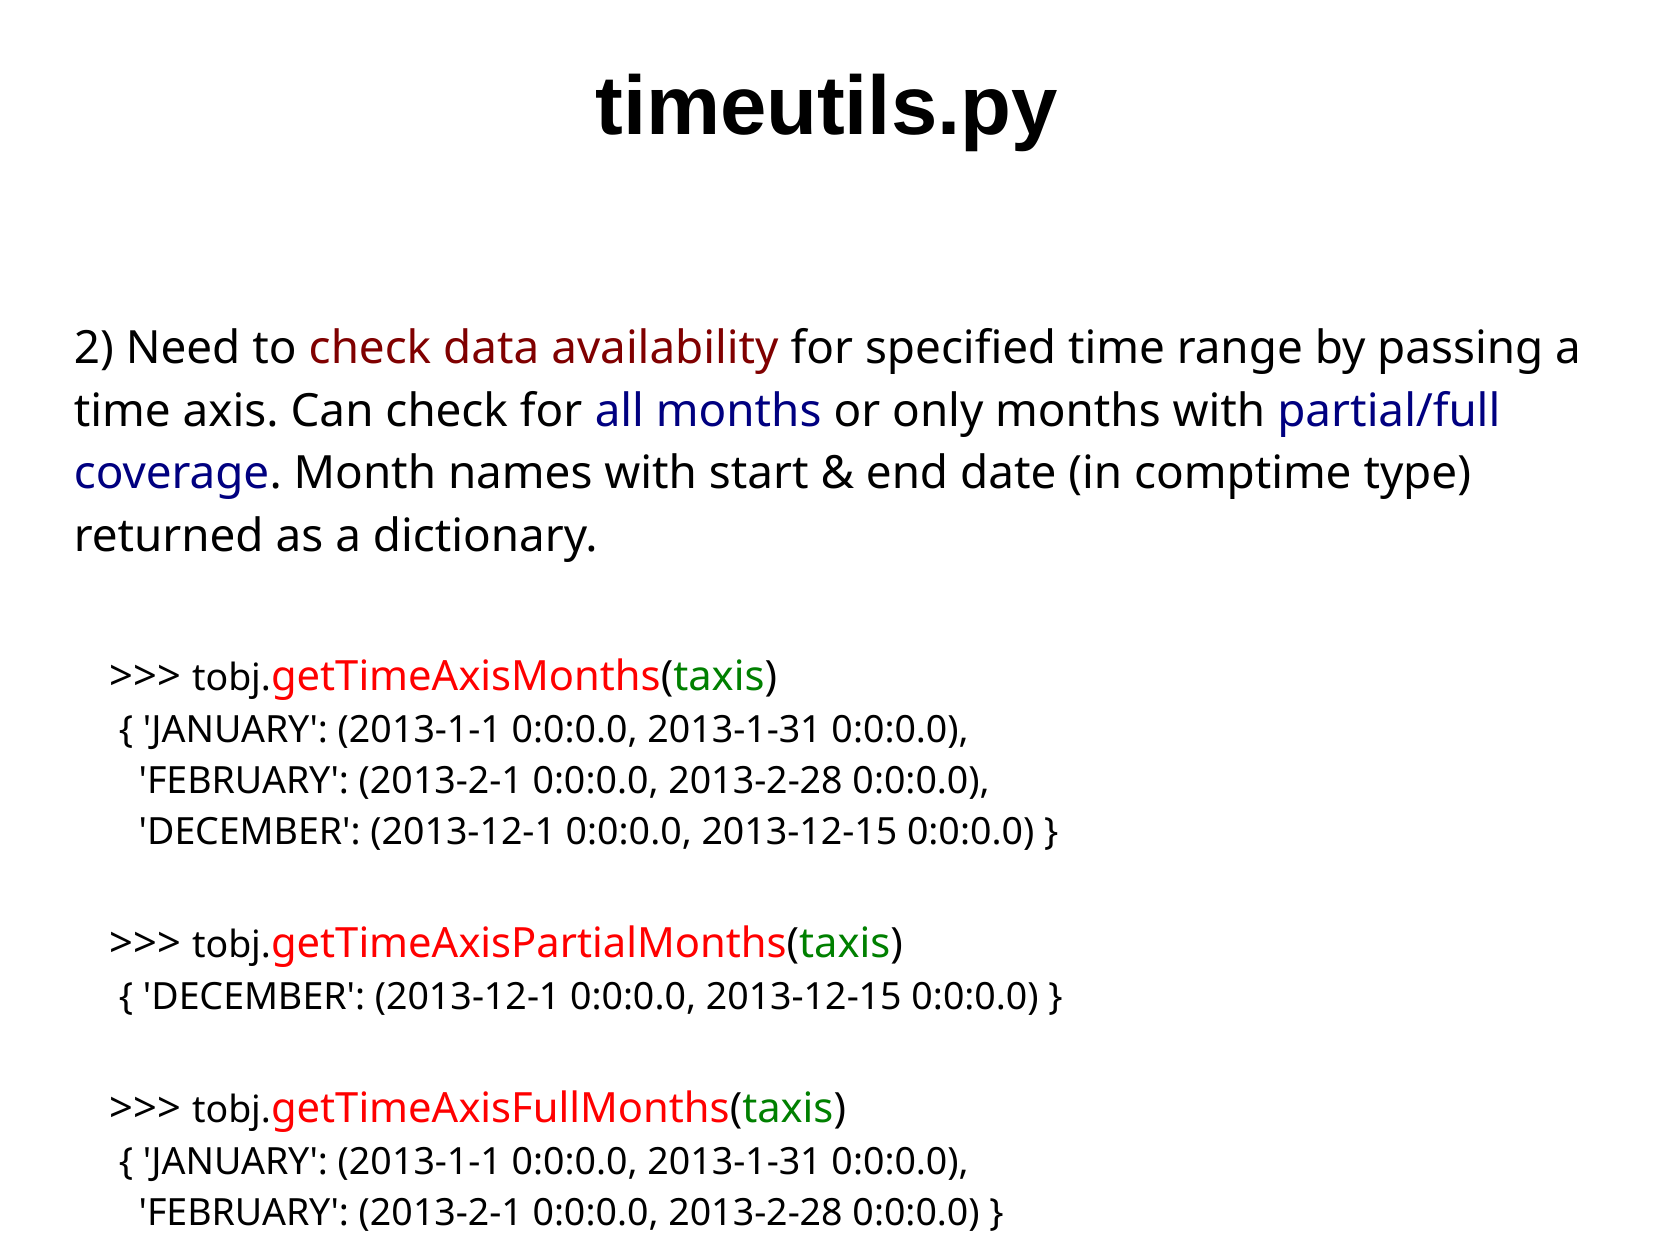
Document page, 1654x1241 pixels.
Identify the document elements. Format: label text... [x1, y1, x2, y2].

title timeutils.py [82, 2, 1571, 210]
list 2) Need to check data availability for specified time range by passing a time axis. Can check for all months or only months with partial/full coverage. Month names with start & end date (in comptime type) returned as a dictionary. [59, 307, 1642, 1126]
text_box >>> tobj.getTimeAxisMonths(taxis) { 'JANUARY': (2013-1-1 0:0:0.0, 2013-1-31 0:0:0.0), 'FEBRUARY': (2013-2-1 0:0:0.0, 2013-2-28 0:0:0.0), 'DECEMBER': (2013-12-1 0:0:0.0, 2013-12-15 0:0:0.0) } >>> tobj.getTimeAxisPartialMonths(taxis) { 'DECEMBER': (2013-12-1 0:0:0.0, 2013-12-15 0:0:0.0) } >>> tobj.getTimeAxisFullMonths(taxis) { 'JANUARY': (2013-1-1 0:0:0.0, 2013-1-31 0:0:0.0), 'FEBRUARY': (2013-2-1 0:0:0.0, 2013-2-28 0:0:0.0) } [94, 637, 1347, 1216]
